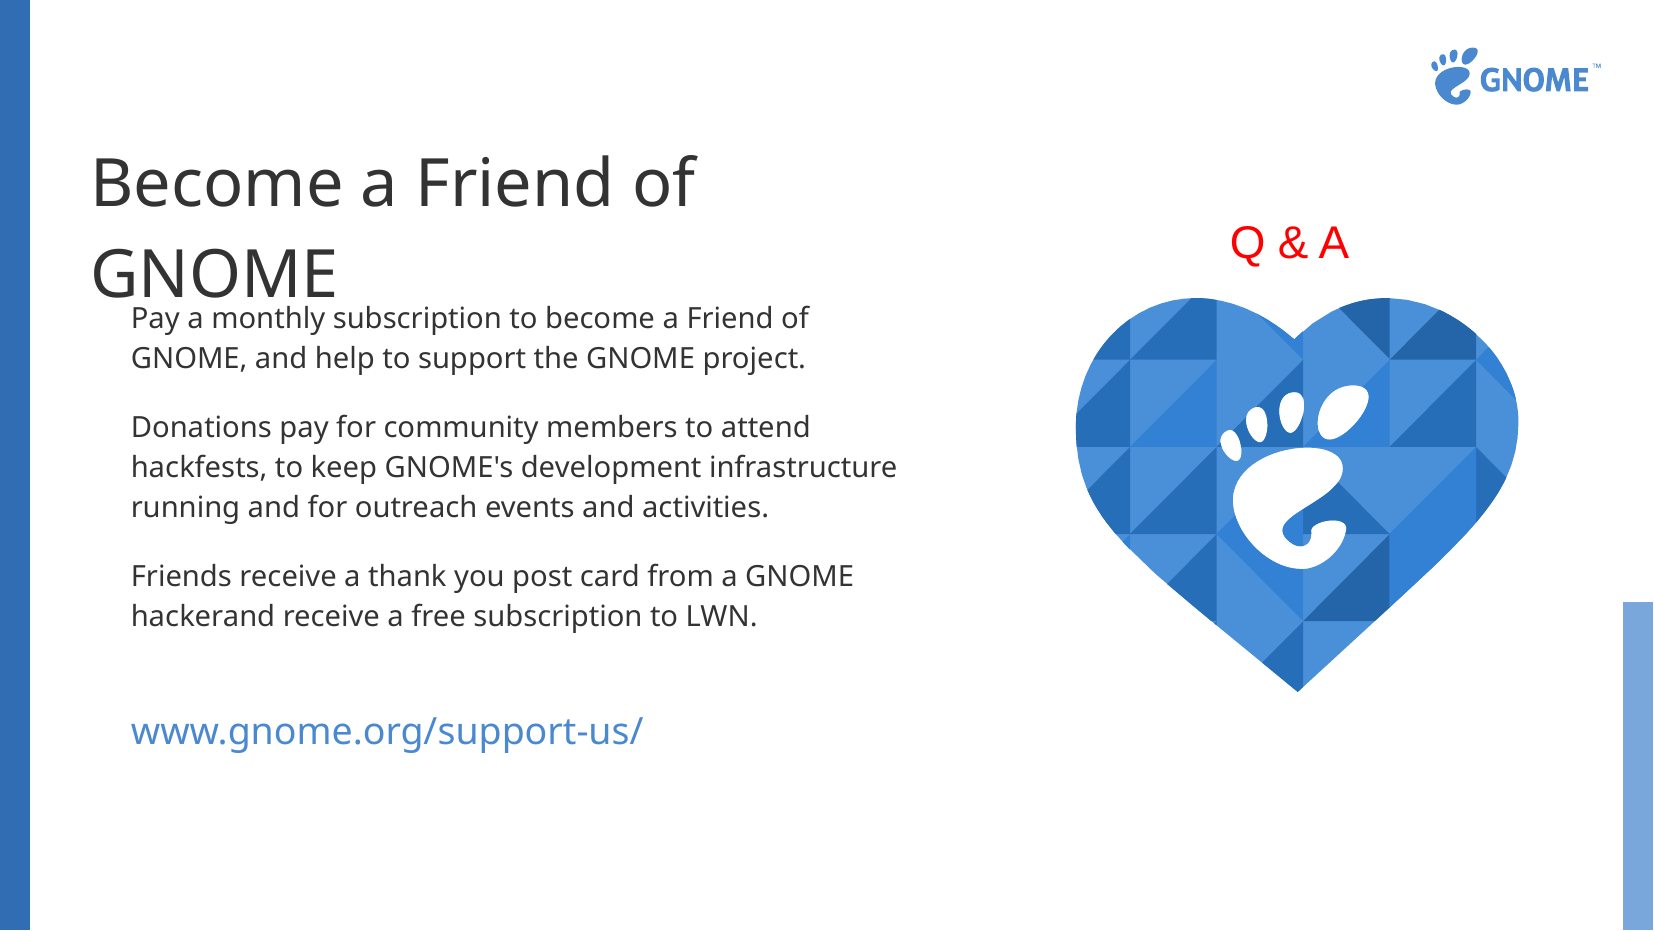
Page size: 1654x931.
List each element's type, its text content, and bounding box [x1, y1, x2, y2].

text_box Q & A [1215, 210, 1364, 277]
title Become a Friend of GNOME [90, 135, 946, 304]
list www.gnome.org/support-us/ [60, 705, 916, 841]
text_box [1075, 298, 1519, 692]
list Pay a monthly subscription to become a Friend of GNOME, and help to support the GNOME project. Donations pay for community members to attend hackfests, to keep GNOME's development infrastructure running and for outreach events and activities. Friends receive a thank you post card from a GNOME hackerand receive a free subscription to LWN. [60, 297, 916, 688]
